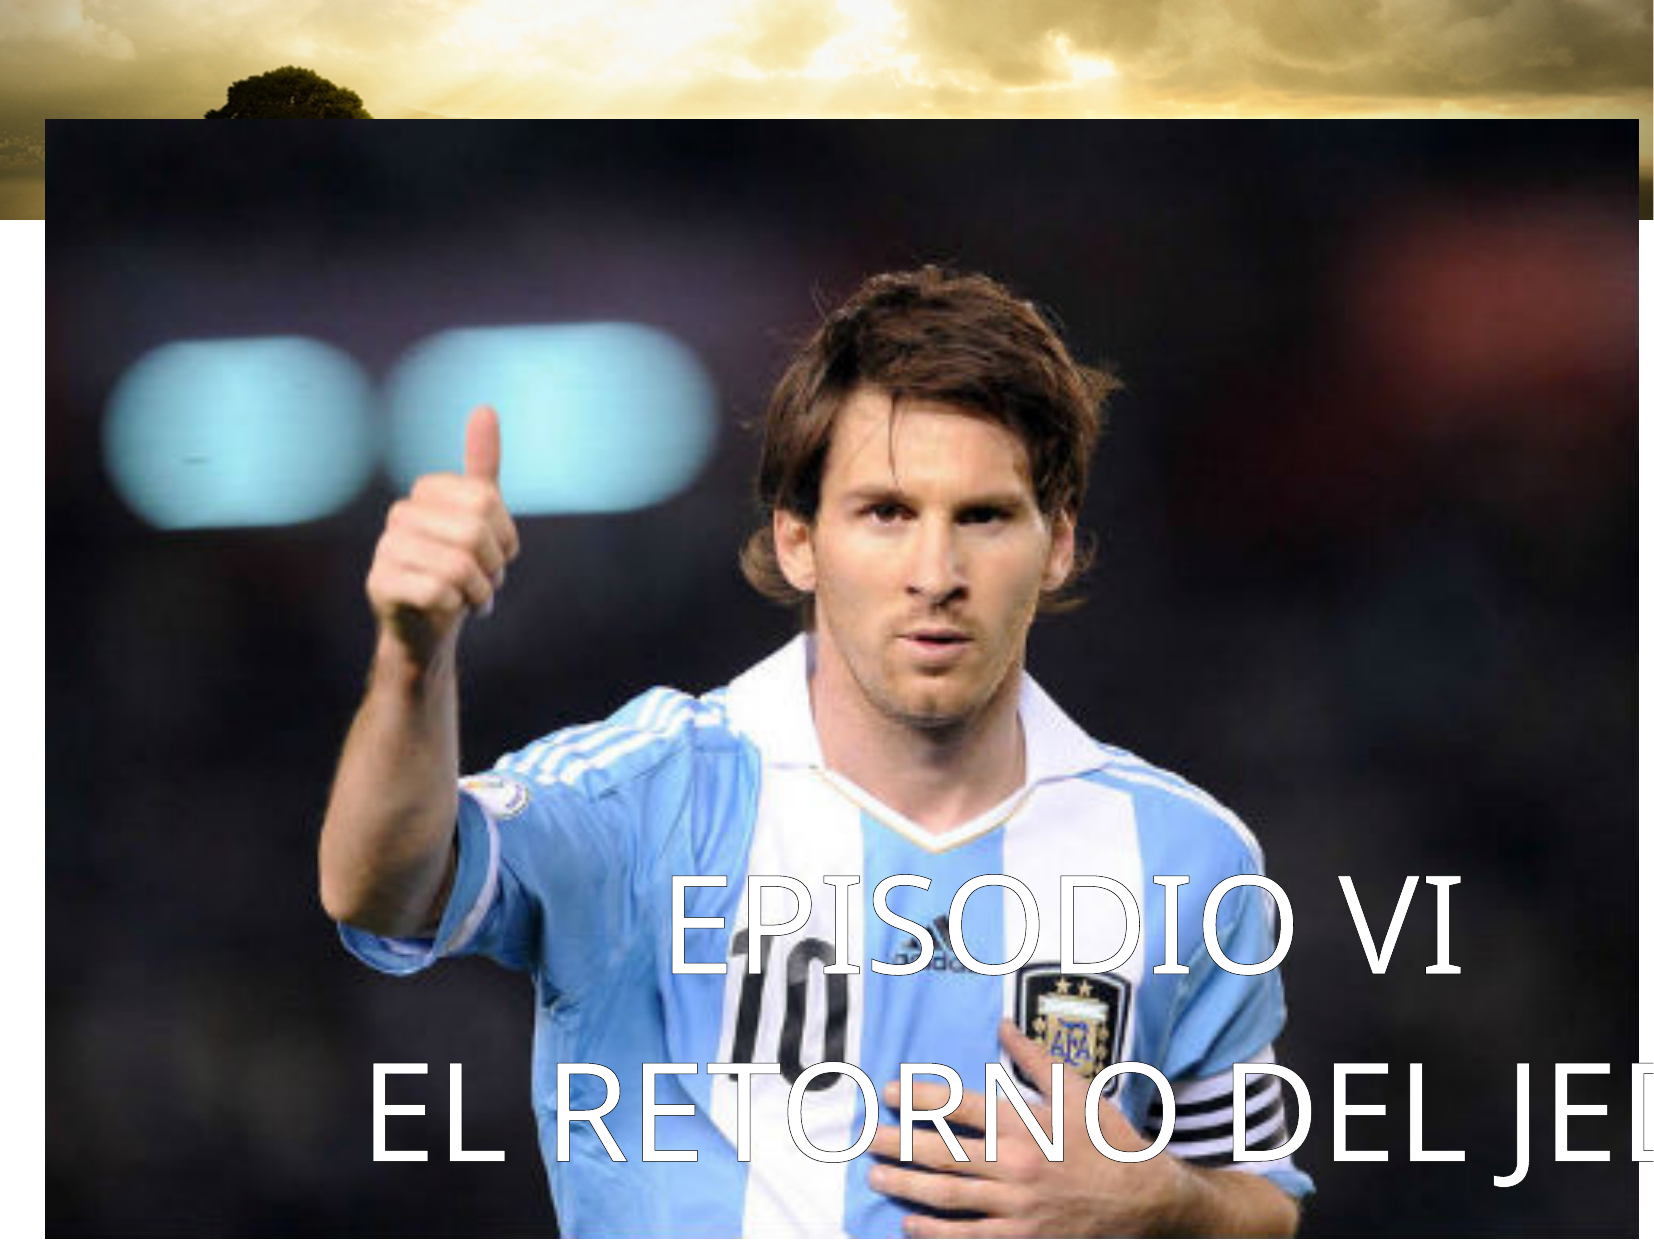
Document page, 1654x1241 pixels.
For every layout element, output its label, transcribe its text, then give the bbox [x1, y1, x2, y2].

text_box EPISODIO VI EL RETORNO DEL JEDI [345, 819, 1453, 1171]
picture [0, 0, 1654, 1239]
